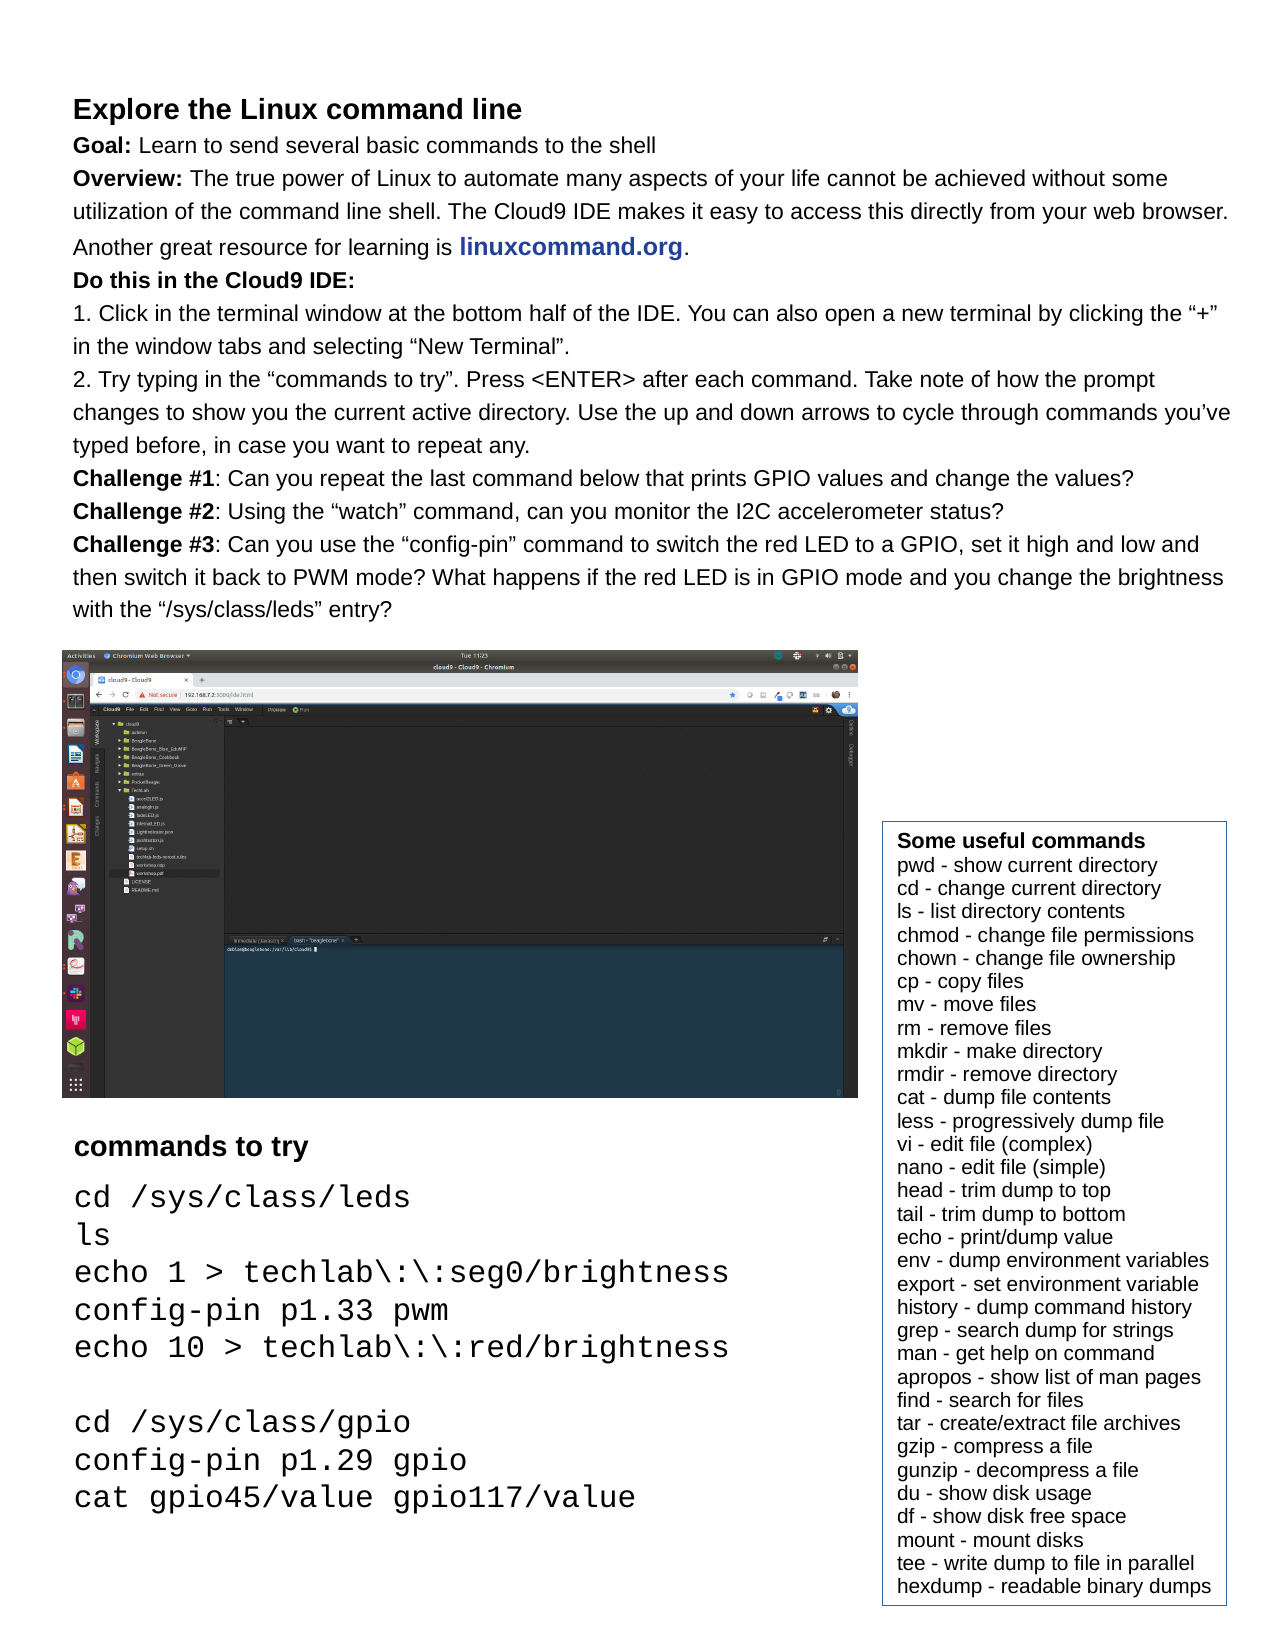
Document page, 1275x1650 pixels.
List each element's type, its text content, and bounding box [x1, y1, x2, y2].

text_box commands to try [59, 1112, 325, 1170]
text_box cd /sys/class/leds ls echo 1 > techlab\:\:seg0/brightness config-pin p1.33 pwm echo 10 > techlab\:\:red/brightness cd /sys/class/gpio config-pin p1.29 gpio cat gpio45/value gpio117/value [59, 1169, 745, 1547]
picture [62, 650, 858, 1098]
text_box Explore the Linux command line Goal: Learn to send several basic commands to the shell Overview: The true power of Linux to automate many aspects of your life cannot be achieved without some utilization of the command line shell. The Cloud9 IDE makes it easy to access this directly from your web browser. Another great resource for learning is linuxcommand.org. Do this in the Cloud9 IDE: 1. Click in the terminal window at the bottom half of the IDE. You can also open a new terminal by clicking the “+” in the window tabs and selecting “New Terminal”. 2. Try typing in the “commands to try”. Press <ENTER> after each command. Take note of how the prompt changes to show you the current active directory. Use the up and down arrows to cycle through commands you’ve typed before, in case you want to repeat any. Challenge #1: Can you repeat the last command below that prints GPIO values and change the values? Challenge #2: Using the “watch” command, can you monitor the I2C accelerometer status? Challenge #3: Can you use the “config-pin” command to switch the red LED to a GPIO, set it high and low and then switch it back to PWM mode? What happens if the red LED is in GPIO mode and you change the brightness with the “/sys/class/leds” entry? [58, 76, 1248, 631]
text_box Some useful commands pwd - show current directory cd - change current directory ls - list directory contents chmod - change file permissions chown - change file ownership cp - copy files mv - move files rm - remove files mkdir - make directory rmdir - remove directory cat - dump file contents less - progressively dump file vi - edit file (complex) nano - edit file (simple) head - trim dump to top tail - trim dump to bottom echo - print/dump value env - dump environment variables export - set environment variable history - dump command history grep - search dump for strings man - get help on command apropos - show list of man pages find - search for files tar - create/extract file archives gzip - compress a file gunzip - decompress a file du - show disk usage df - show disk free space mount - mount disks tee - write dump to file in parallel hexdump - readable binary dumps [882, 821, 1227, 1606]
